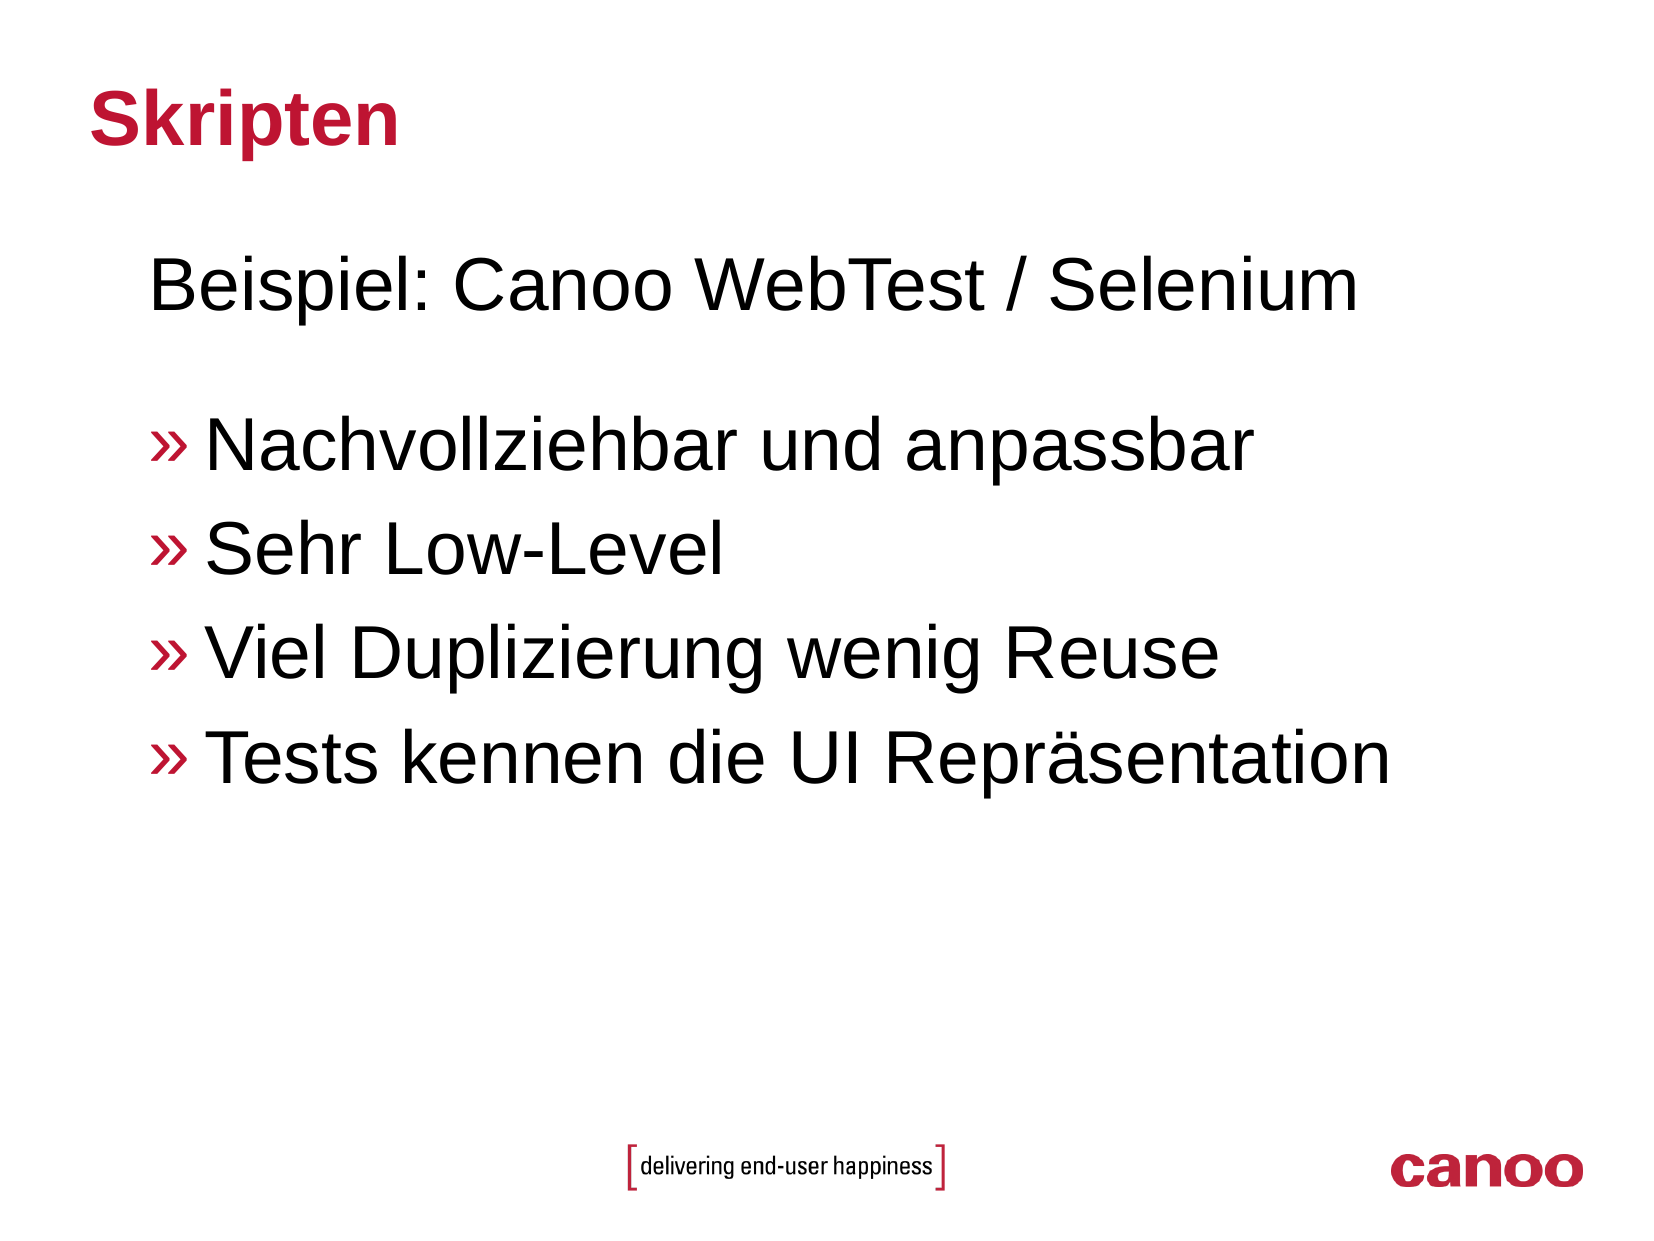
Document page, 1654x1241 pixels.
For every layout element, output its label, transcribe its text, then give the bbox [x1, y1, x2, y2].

list Beispiel: Canoo WebTest / Selenium [134, 227, 1546, 343]
picture [1391, 1154, 1583, 1187]
list Nachvollziehbar und anpassbar Sehr Low-Level Viel Duplizierung wenig Reuse Tests kennen die UI Repräsentation [134, 387, 1546, 947]
picture [621, 1140, 951, 1194]
title Skripten [75, 60, 1591, 181]
